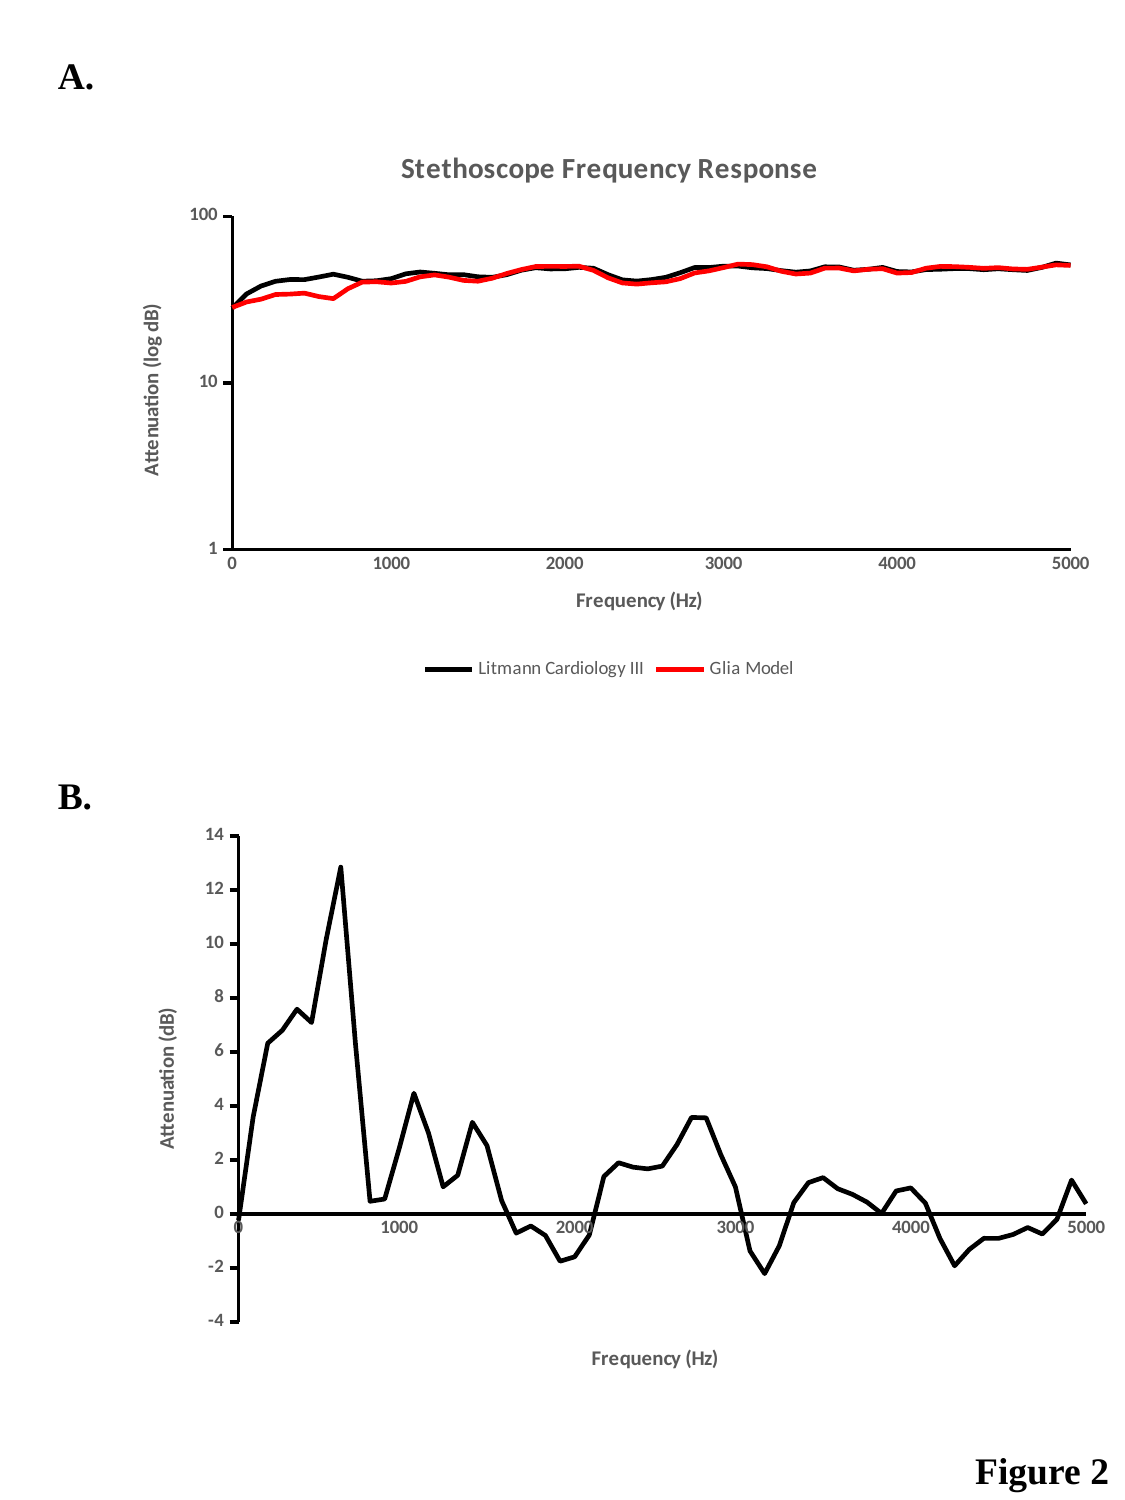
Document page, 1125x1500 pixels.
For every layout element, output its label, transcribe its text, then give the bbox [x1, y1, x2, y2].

text_box Figure 2 [960, 1439, 1125, 1500]
chart [109, 129, 1110, 685]
chart [125, 814, 1125, 1401]
text_box A. B. [43, 0, 110, 1320]
